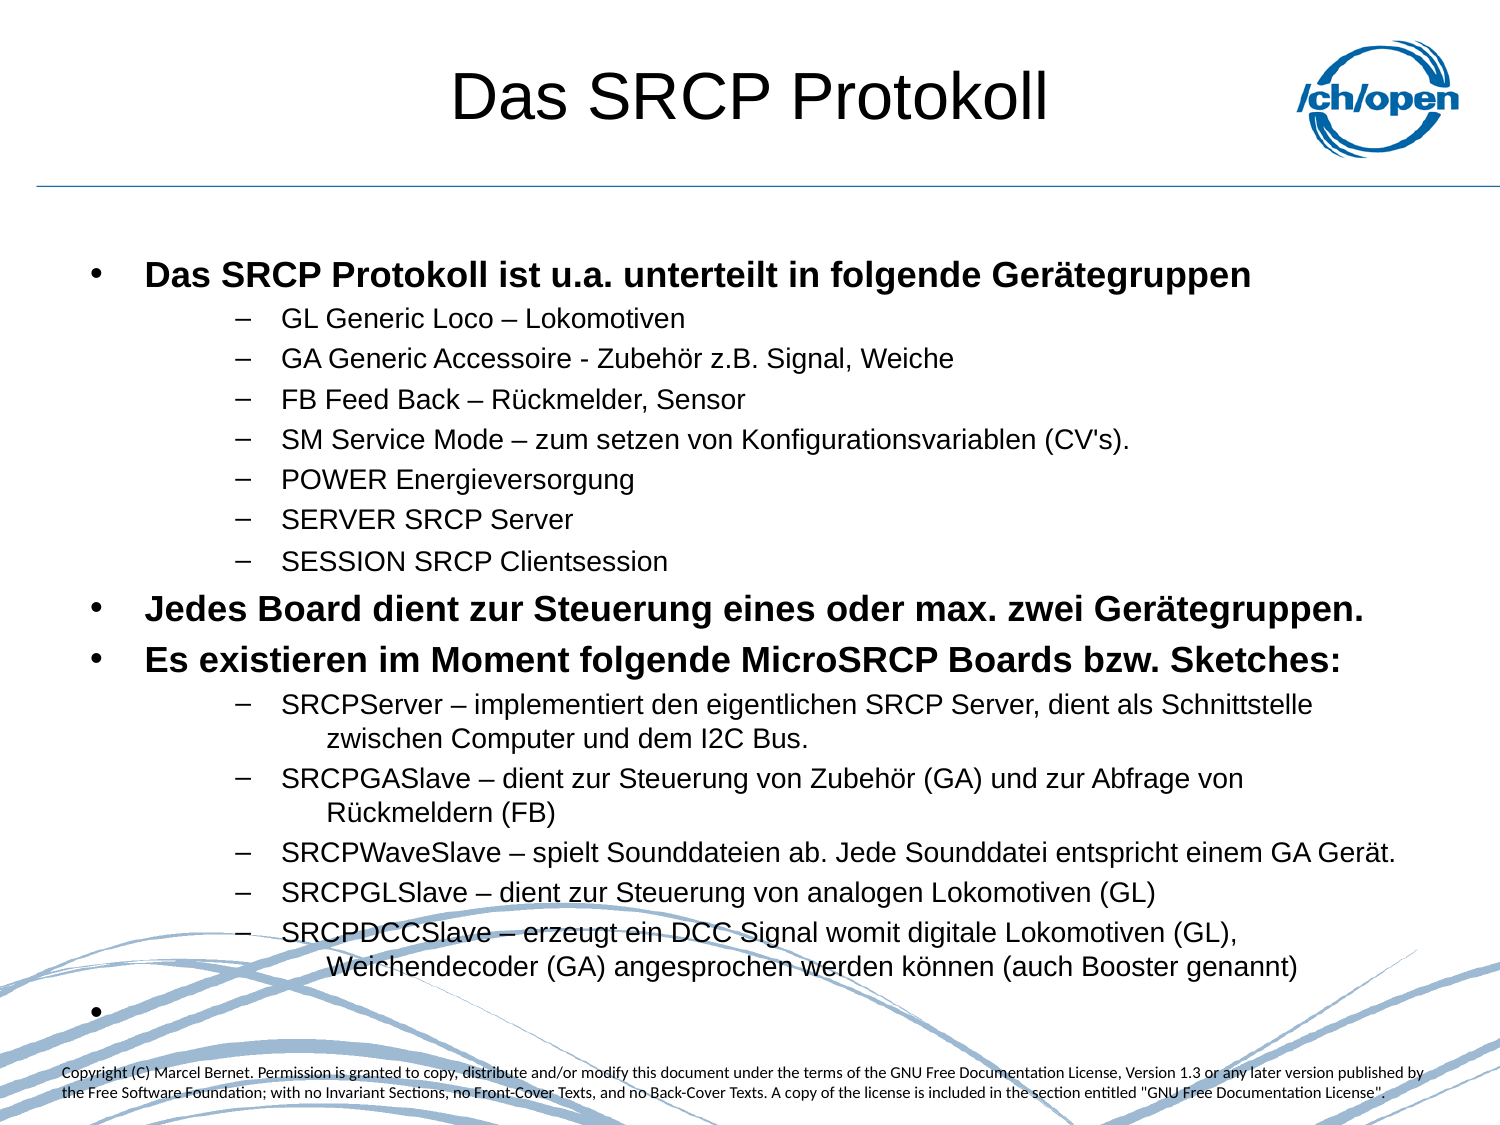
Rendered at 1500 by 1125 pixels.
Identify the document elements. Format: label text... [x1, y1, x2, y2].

list Das SRCP Protokoll ist u.a. unterteilt in folgende Gerätegruppen GL Generic Loco – Lokomotiven GA Generic Accessoire - Zubehör z.B. Signal, Weiche FB Feed Back – Rückmelder, Sensor SM Service Mode – zum setzen von Konfigurationsvariablen (CV's). POWER Energieversorgung SERVER SRCP Server SESSION SRCP Clientsession Jedes Board dient zur Steuerung eines oder max. zwei Gerätegruppen. Es existieren im Moment folgende MicroSRCP Boards bzw. Sketches: SRCPServer – implementiert den eigentlichen SRCP Server, dient als Schnittstelle zwischen Computer und dem I2C Bus. SRCPGASlave – dient zur Steuerung von Zubehör (GA) und zur Abfrage von Rückmeldern (FB) SRCPWaveSlave – spielt Sounddateien ab. Jede Sounddatei entspricht einem GA Gerät. SRCPGLSlave – dient zur Steuerung von analogen Lokomotiven (GL) SRCPDCCSlave – erzeugt ein DCC Signal womit digitale Lokomotiven (GL), Weichendecoder (GA) angesprochen werden können (auch Booster genannt) [75, 243, 1426, 1005]
title Das SRCP Protokoll [75, 45, 1426, 165]
